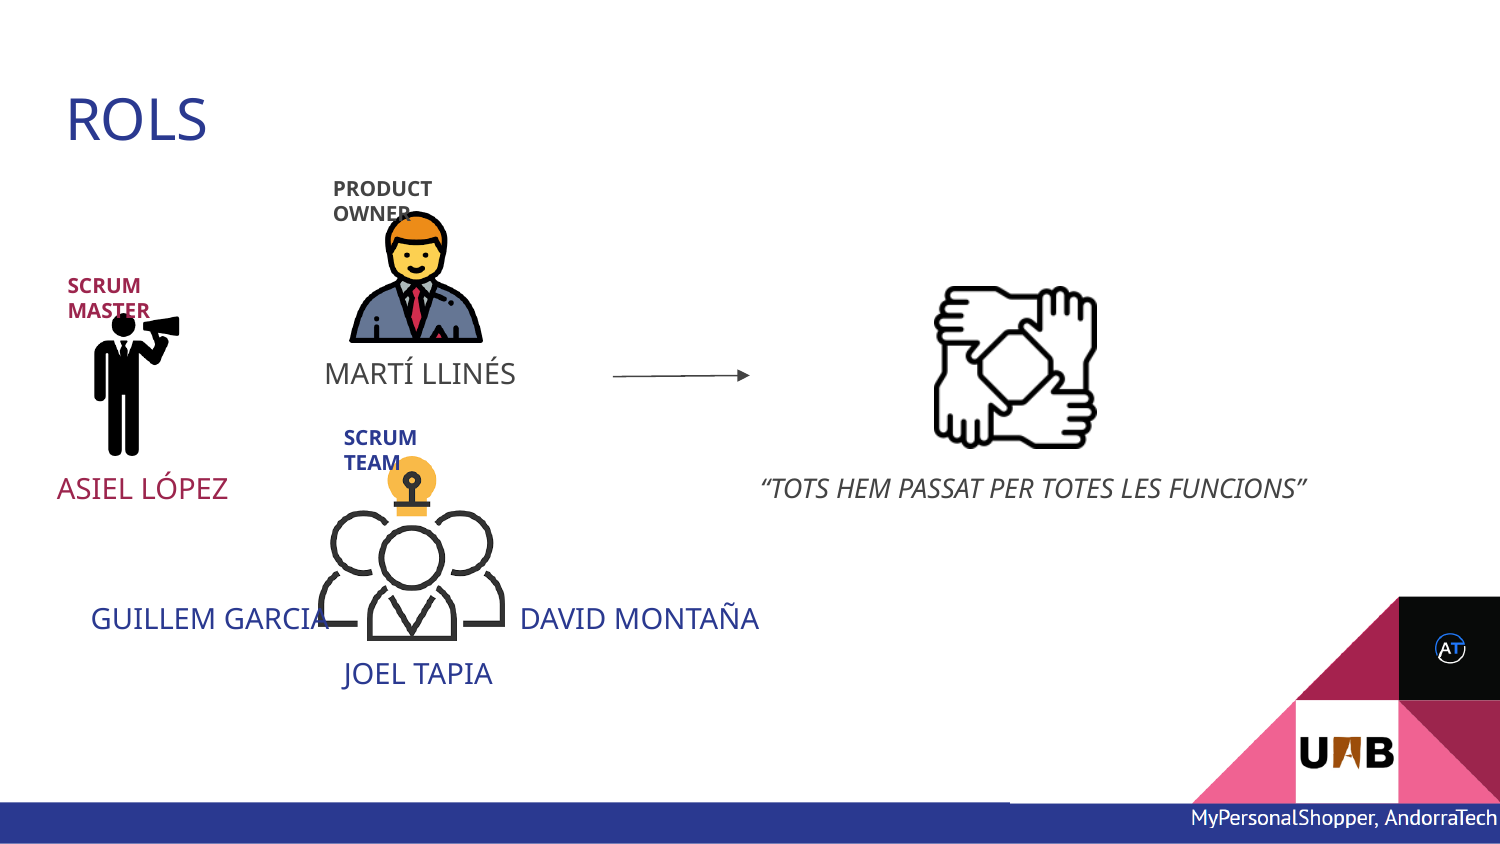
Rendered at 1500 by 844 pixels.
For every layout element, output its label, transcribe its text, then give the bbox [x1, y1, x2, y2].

text_box GUILLEM GARCIA [75, 584, 370, 650]
text_box SCRUM MASTER [52, 258, 238, 339]
text_box MARTÍ LLINÉS [309, 339, 545, 406]
picture [349, 241, 483, 339]
picture [934, 286, 1500, 828]
text_box JOEL TAPIA [328, 640, 526, 706]
text_box PRODUCT OWNER [317, 167, 515, 241]
picture [318, 456, 505, 640]
picture [64, 339, 209, 455]
text_box “TOTS HEM PASSAT PER TOTES LES FUNCIONS” [745, 456, 1333, 520]
title ROLS [49, 67, 750, 167]
text_box DAVID MONTAÑA [504, 584, 799, 650]
text_box SCRUM TEAM [328, 409, 494, 490]
text_box ASIEL LÓPEZ [41, 455, 260, 521]
